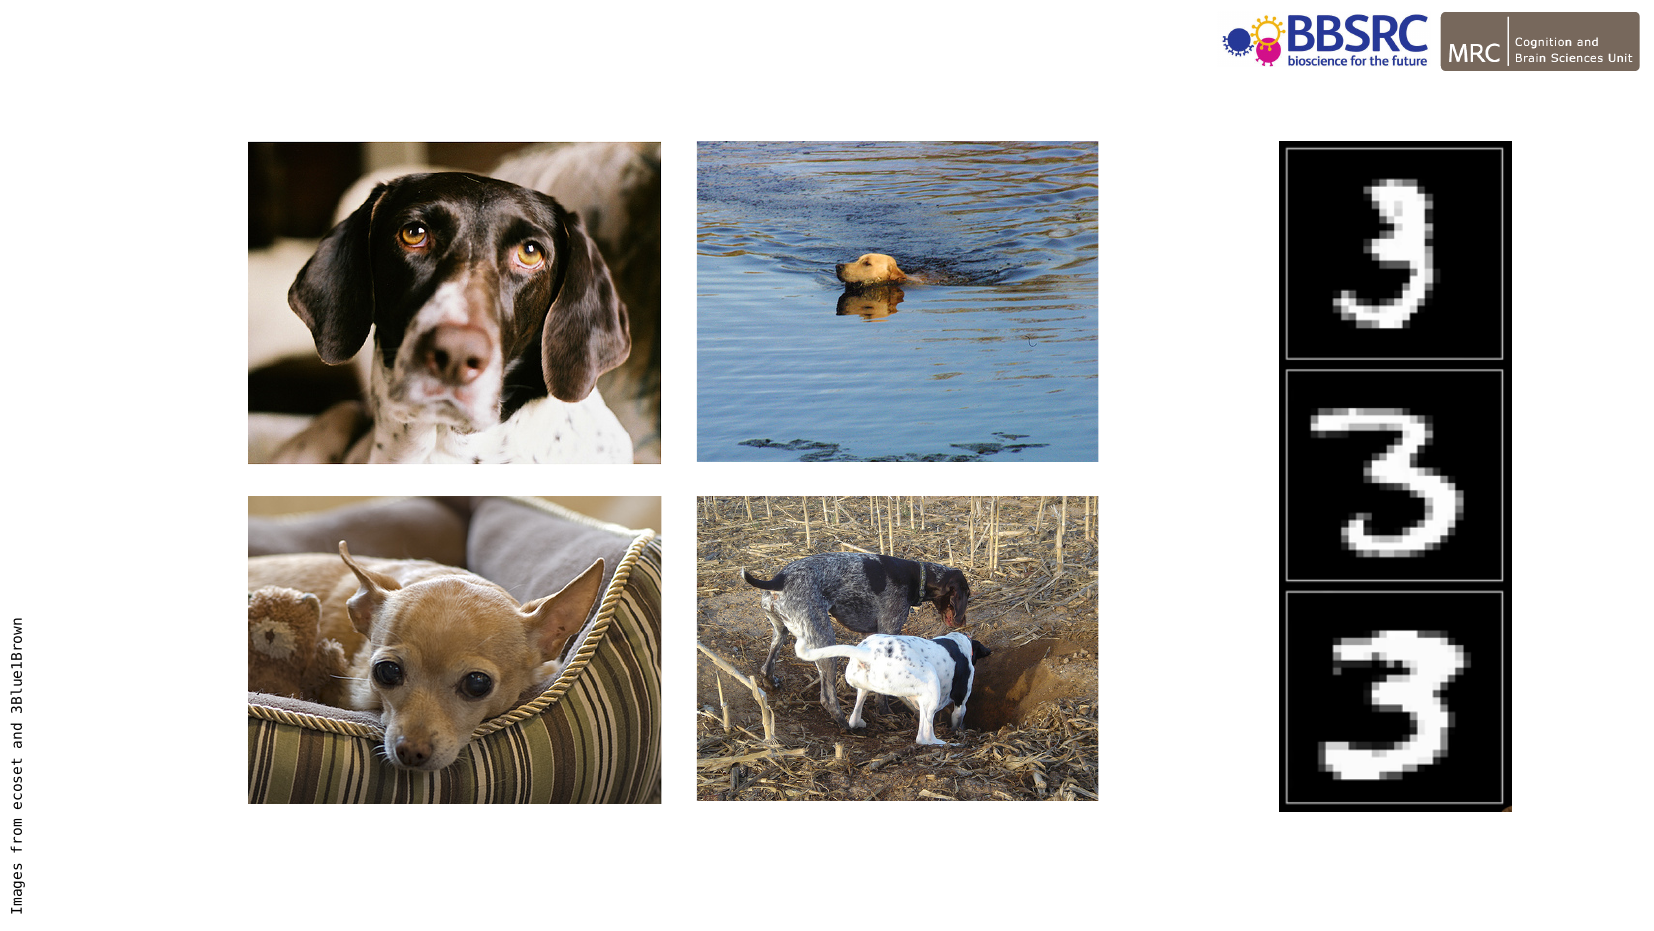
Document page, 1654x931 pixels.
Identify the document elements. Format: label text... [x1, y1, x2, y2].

picture [1217, 11, 1431, 67]
picture [696, 141, 1099, 462]
picture [1440, 11, 1640, 71]
text_box Images from ecoset and 3Blue1Brown [0, 103, 37, 931]
picture [248, 496, 662, 804]
picture [696, 496, 1099, 801]
picture [248, 140, 662, 465]
picture [1279, 141, 1512, 812]
